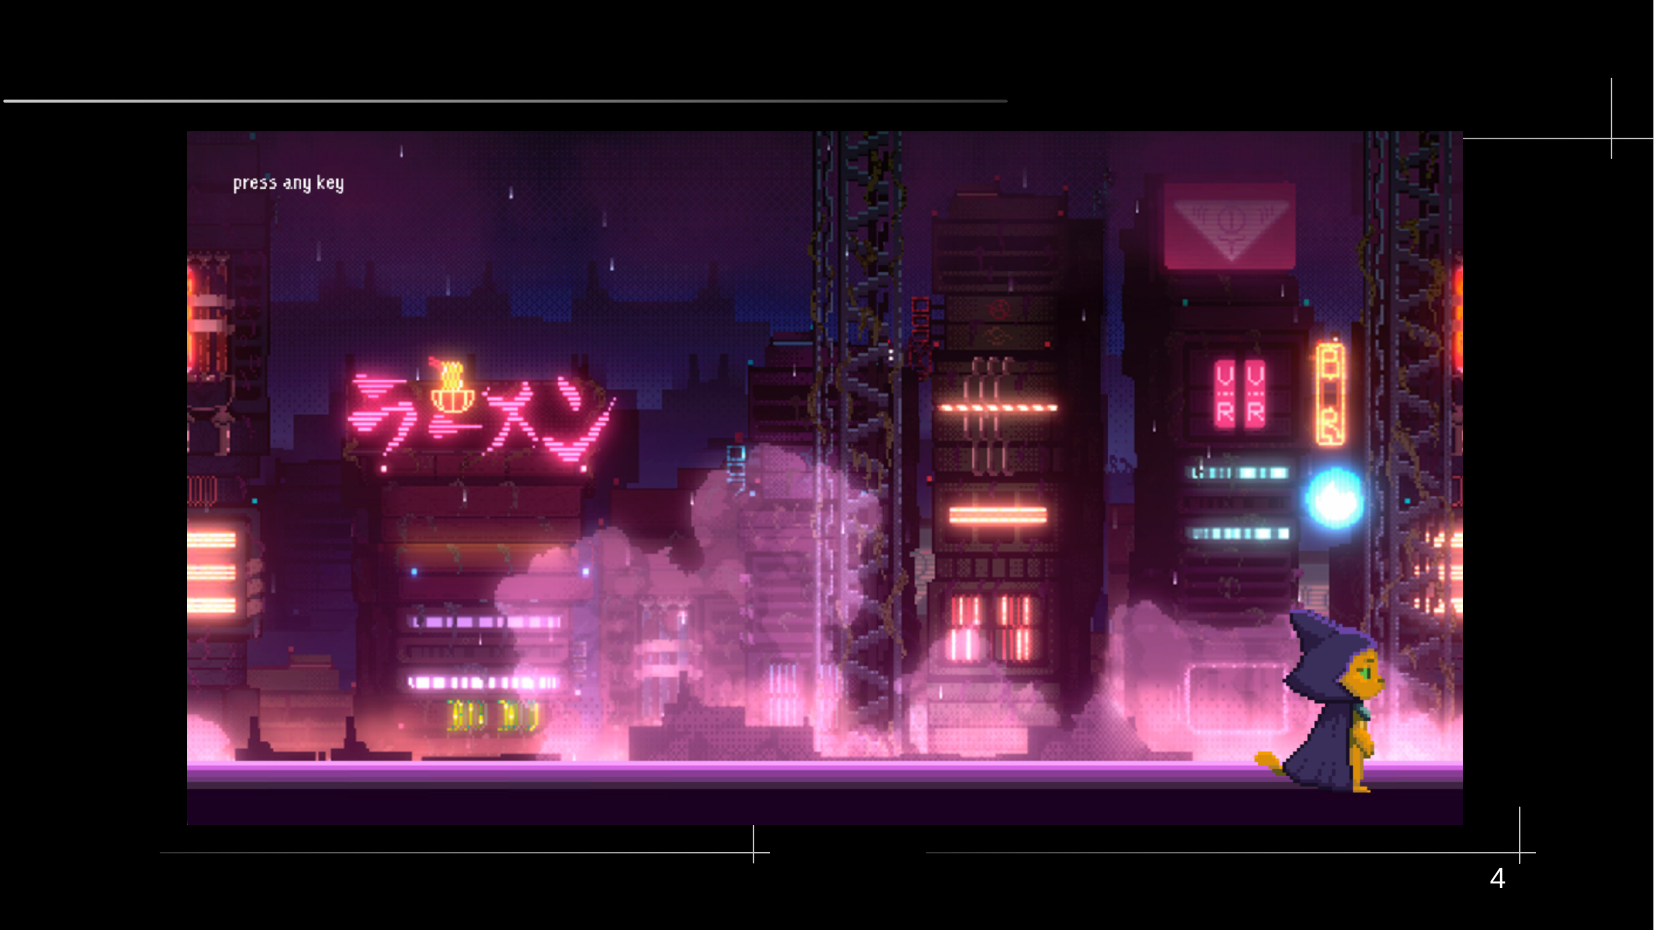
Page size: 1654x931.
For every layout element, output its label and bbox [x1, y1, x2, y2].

picture [187, 130, 1463, 826]
